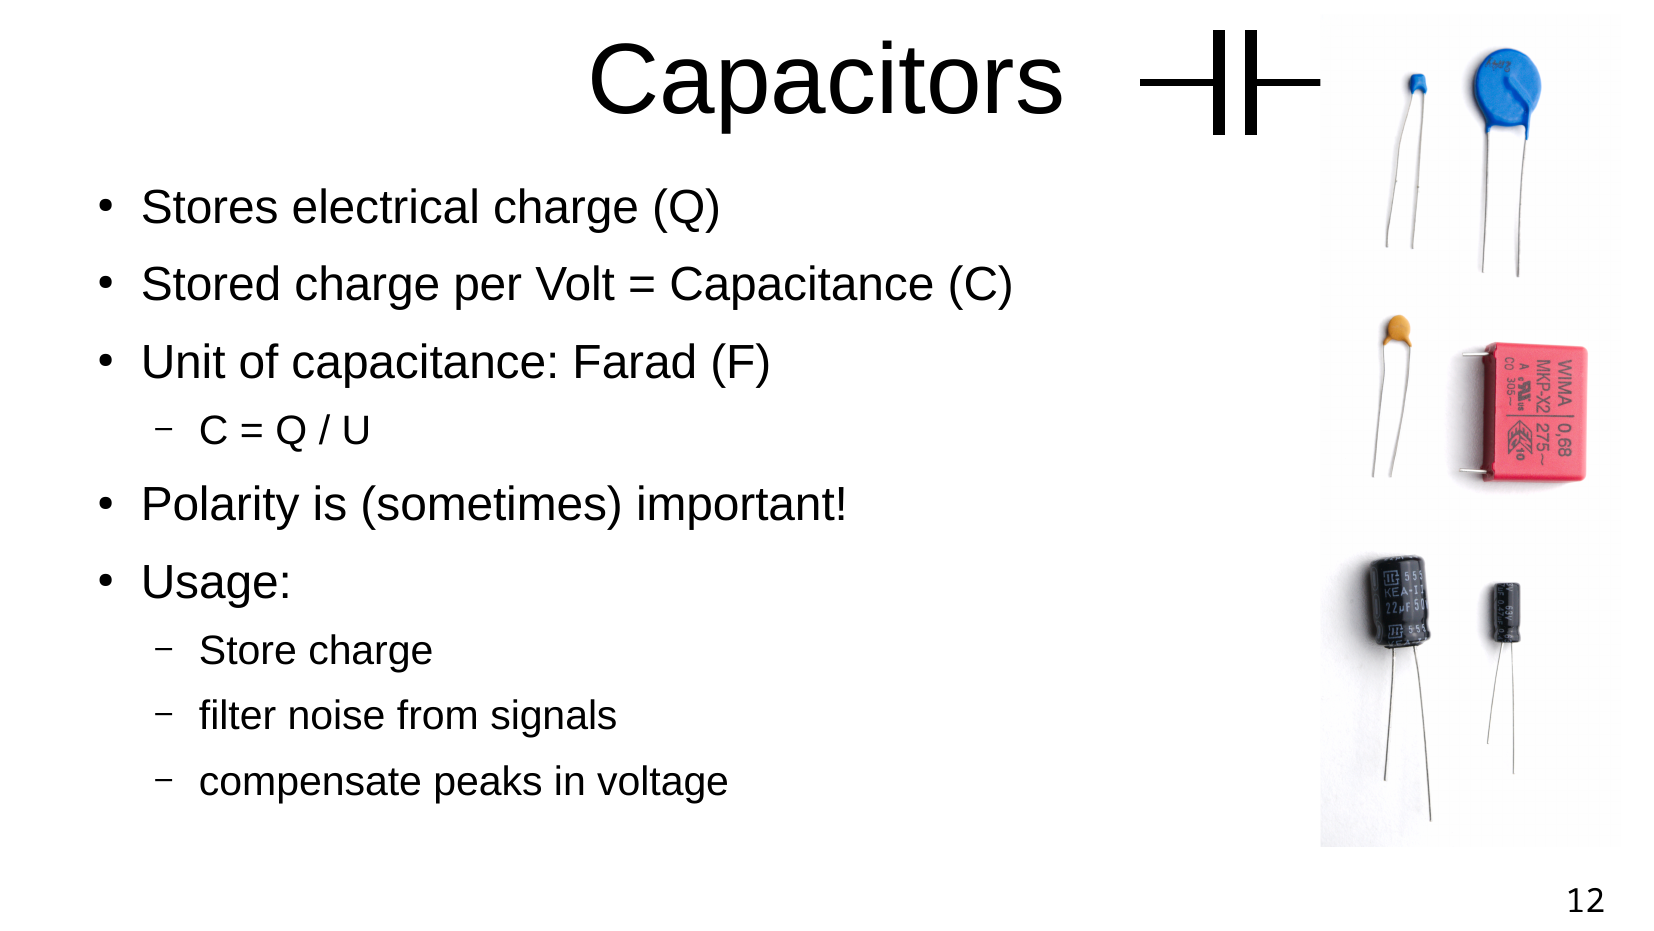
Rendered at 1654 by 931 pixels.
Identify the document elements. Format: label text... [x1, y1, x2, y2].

title Capacitors [82, 1, 1571, 157]
list Stores electrical charge (Q) Stored charge per Volt = Capacitance (C) Unit of capacitance: Farad (F) C = Q / U Polarity is (sometimes) important! Usage: Store charge filter noise from signals compensate peaks in voltage [82, 180, 1320, 811]
picture [1320, 15, 1621, 847]
